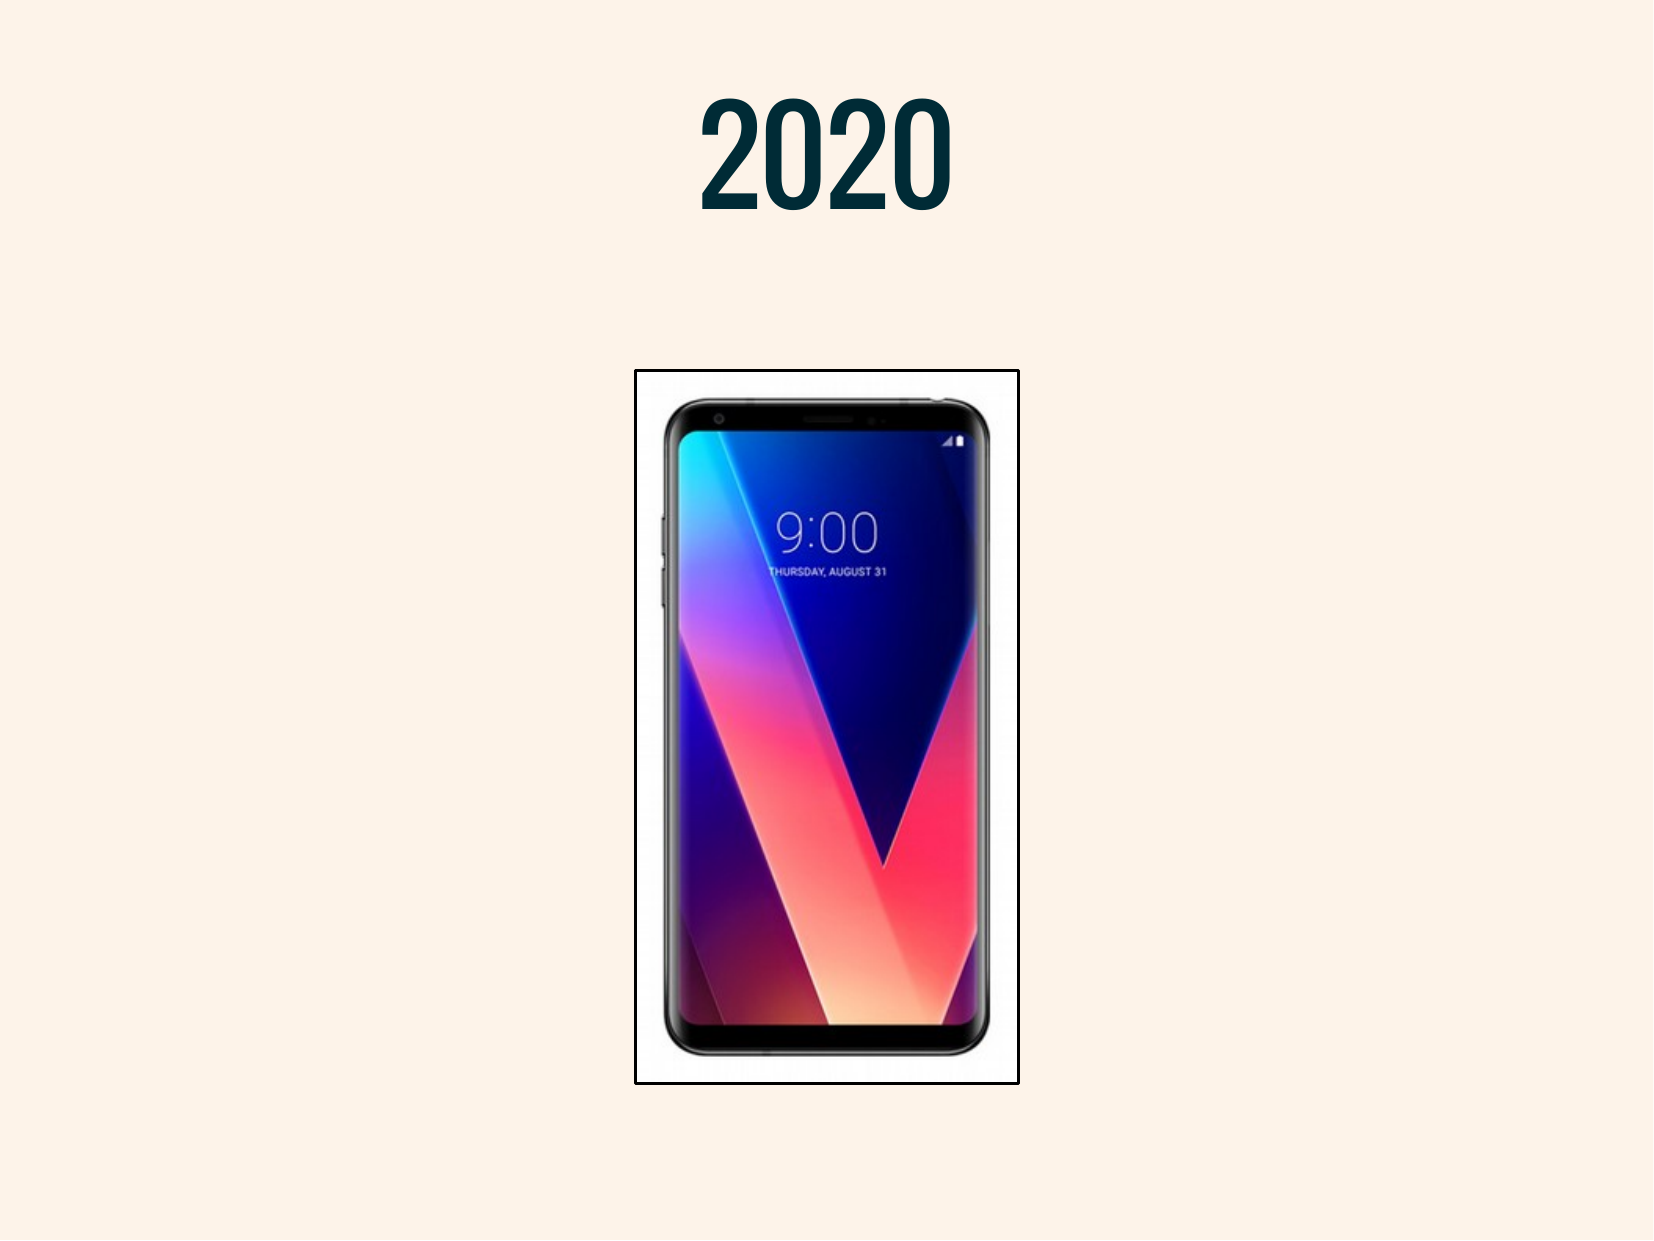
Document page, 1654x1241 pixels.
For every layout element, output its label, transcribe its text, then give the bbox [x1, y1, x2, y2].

title 2020 [82, 49, 1571, 257]
picture [636, 372, 1017, 1082]
